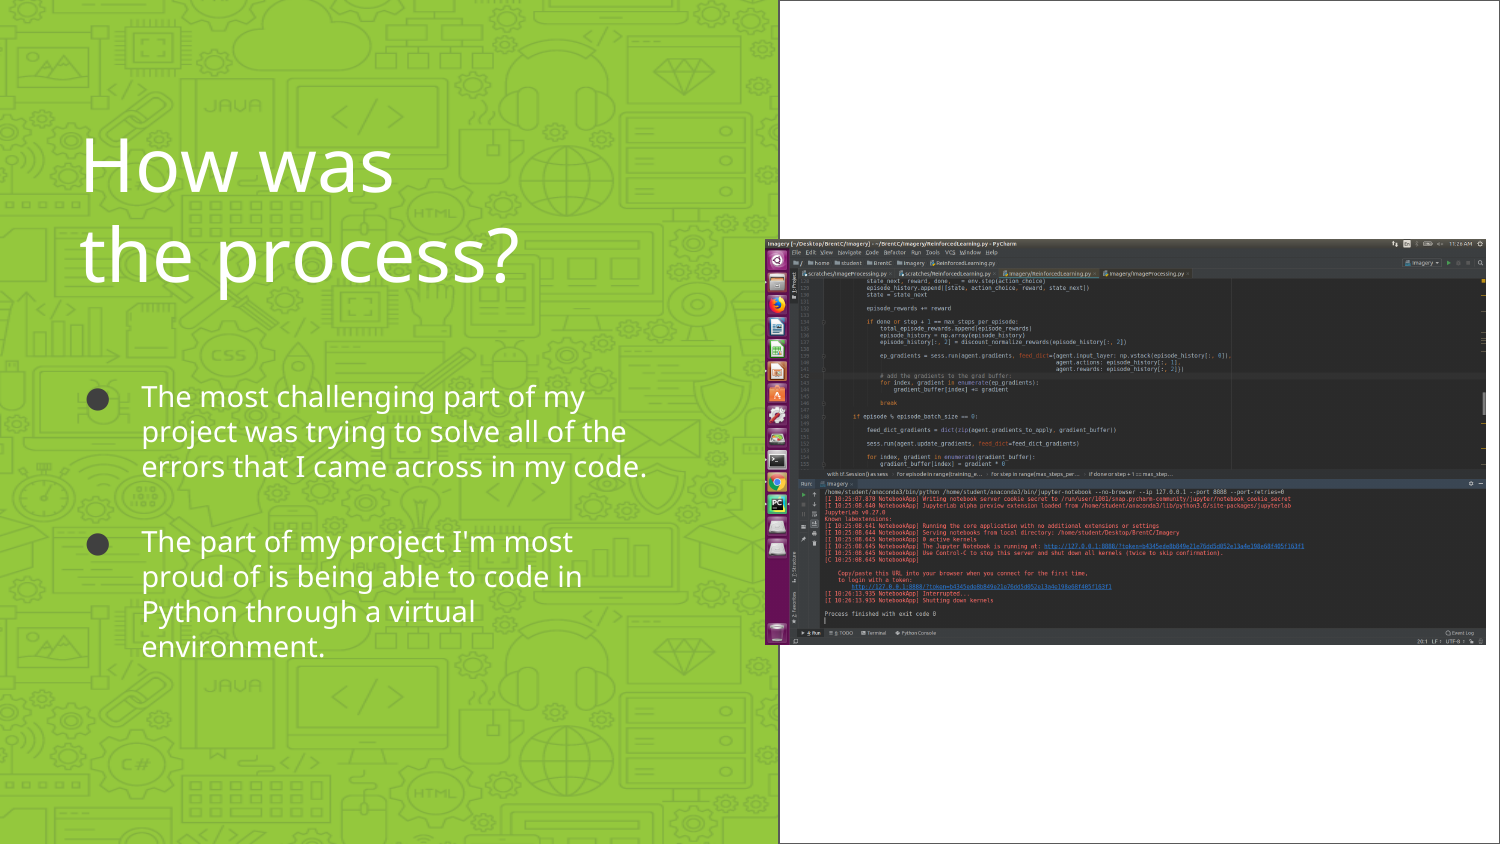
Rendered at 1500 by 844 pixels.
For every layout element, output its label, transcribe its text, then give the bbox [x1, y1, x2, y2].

picture [0, 0, 1486, 844]
text_box The most challenging part of my project was trying to solve all of the errors that I came across in my code. The part of my project I'm most proud of is being able to code in Python through a virtual environment. [51, 363, 678, 766]
text_box How was the process? [64, 96, 755, 313]
text_box [778, 0, 1500, 844]
